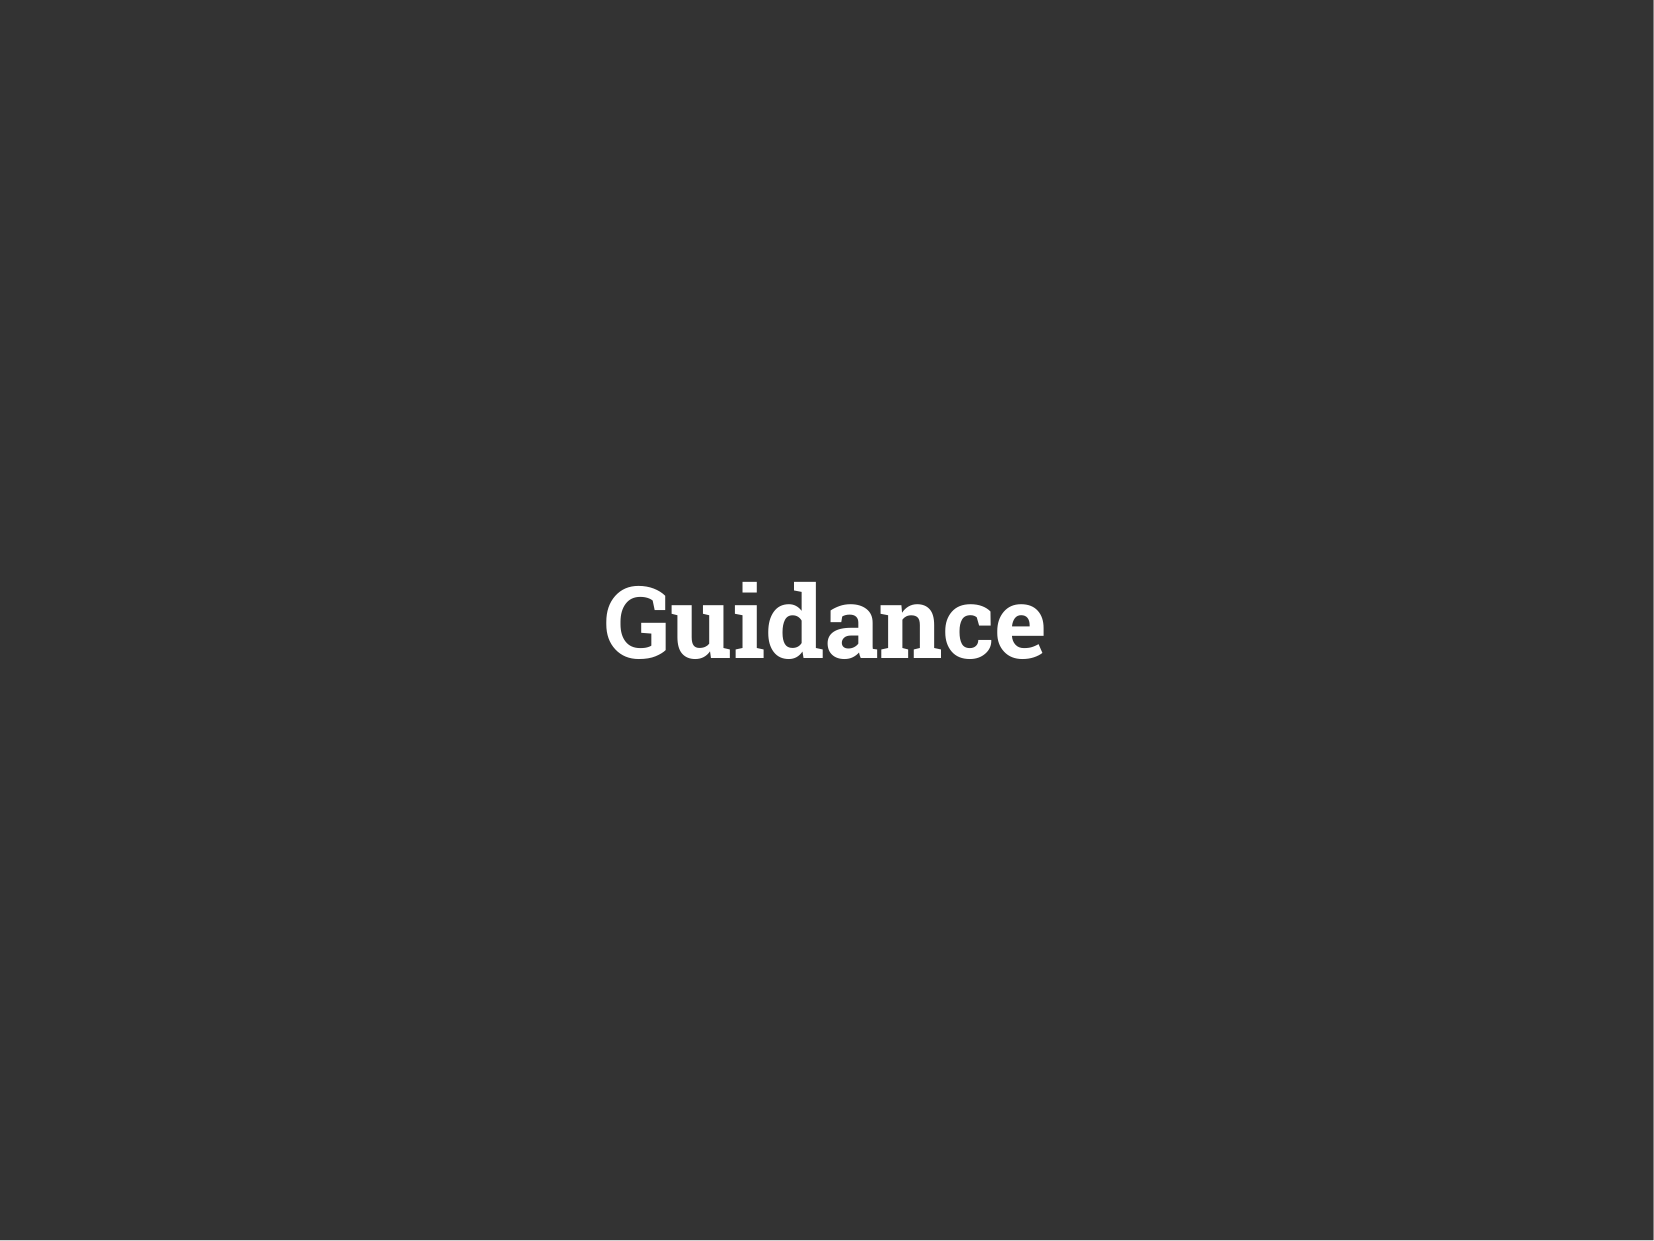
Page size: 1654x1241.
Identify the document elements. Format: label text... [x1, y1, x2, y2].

text_box Guidance [0, 0, 1654, 1241]
